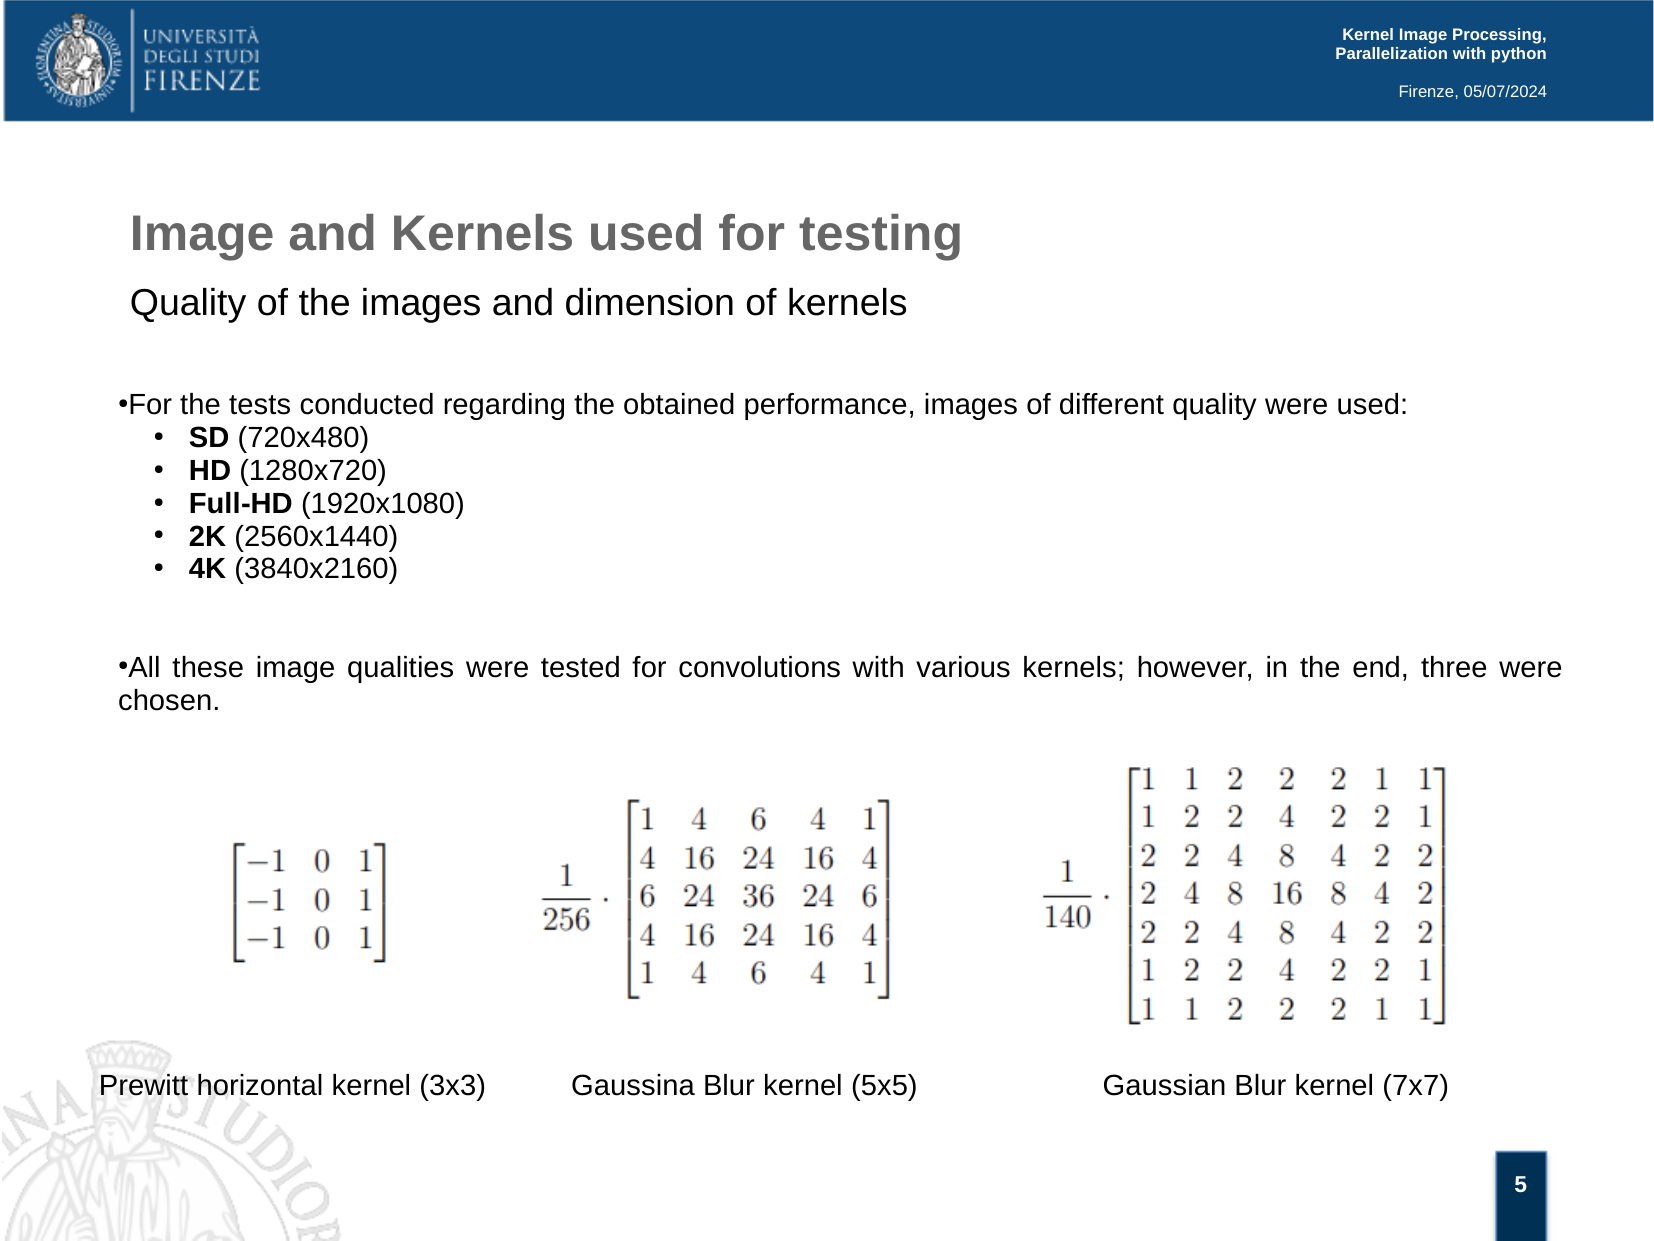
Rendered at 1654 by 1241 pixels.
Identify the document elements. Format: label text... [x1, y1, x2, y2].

text_box 5 [1505, 1160, 1536, 1208]
text_box Prewitt horizontal kernel (3x3) [88, 1062, 502, 1107]
text_box Kernel Image Processing, Parallelization with python Firenze, 05/07/2024 [685, 24, 1548, 102]
text_box Image and Kernels used for testing Quality of the images and dimension of kernels [129, 135, 1388, 366]
text_box Gaussian Blur kernel (7x7) [1092, 1062, 1506, 1107]
picture [2, 0, 1654, 1241]
text_box For the tests conducted regarding the obtained performance, images of different quality were used: SD (720x480) HD (1280x720) Full-HD (1920x1080) 2K (2560x1440) 4K (3840x2160) All these image qualities were tested for convolutions with various kernels; however, in the end, three were chosen. [118, 388, 1565, 782]
text_box Gaussina Blur kernel (5x5) [561, 1062, 975, 1107]
